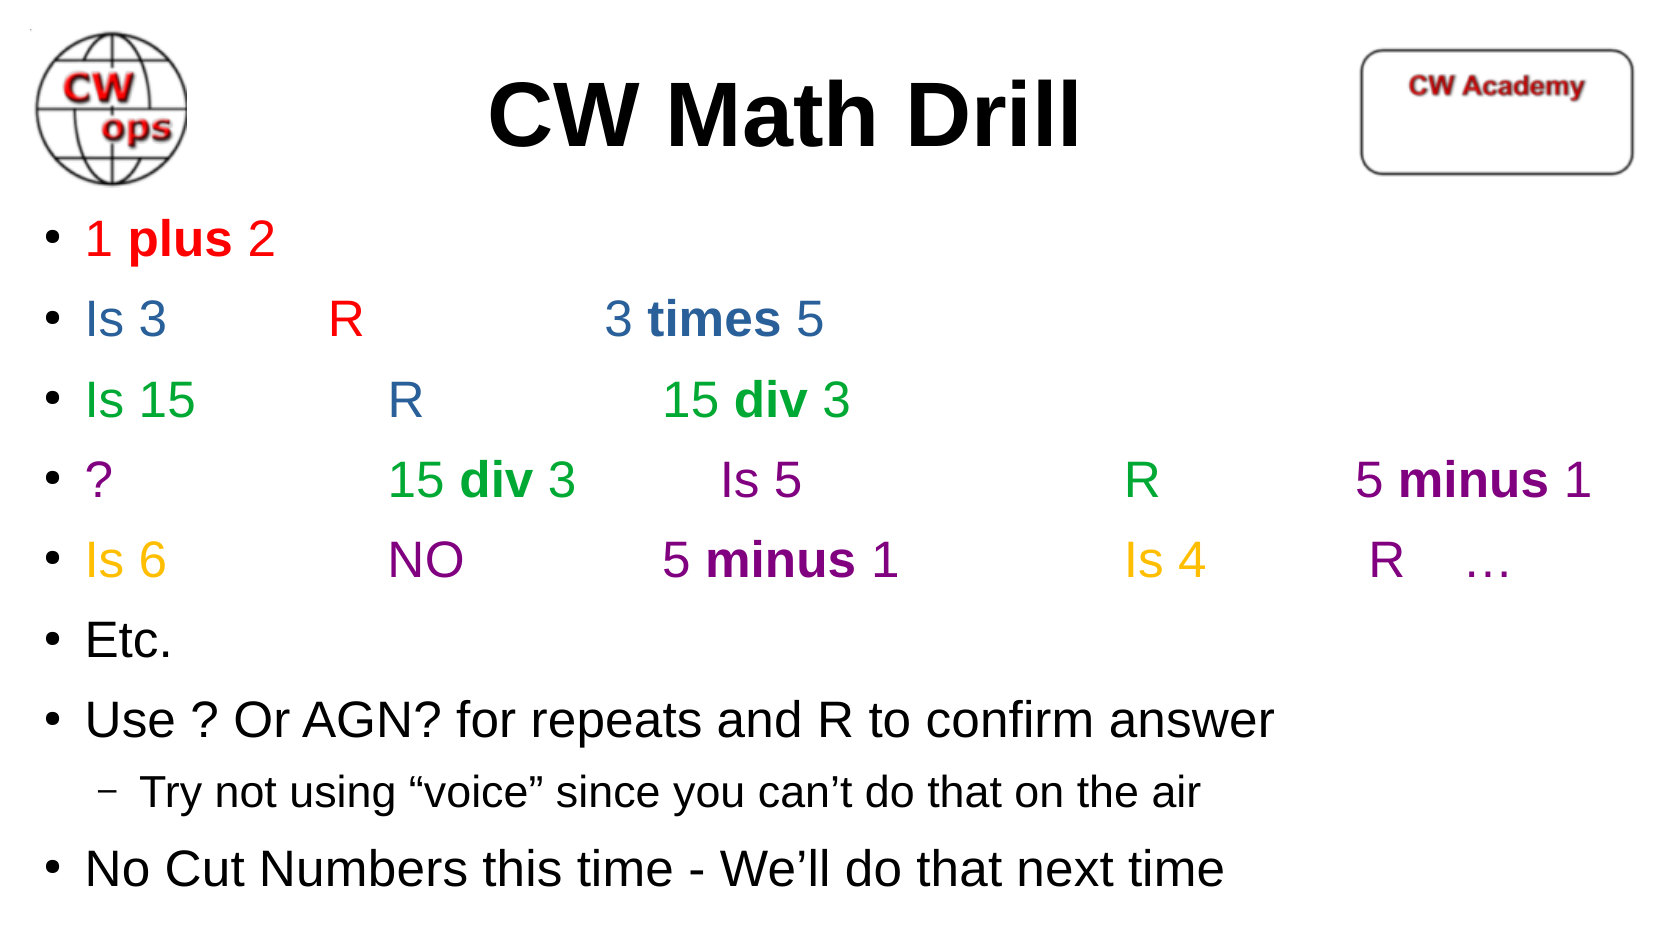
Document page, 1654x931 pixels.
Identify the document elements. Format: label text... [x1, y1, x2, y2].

picture [1531, 37, 1640, 186]
title CW Math Drill [41, 37, 1531, 193]
picture [30, 29, 187, 180]
list 1 plus 2 Is 3 R 3 times 5 Is 15 R 15 div 3 ? 15 div 3 Is 5 R 5 minus 1 Is 6 NO 5 minus 1 Is 4 R … Etc. Use ? Or AGN? for repeats and R to confirm answer Try not using “voice” since you can’t do that on the air No Cut Numbers this time - We’ll do that next time [30, 210, 1636, 912]
